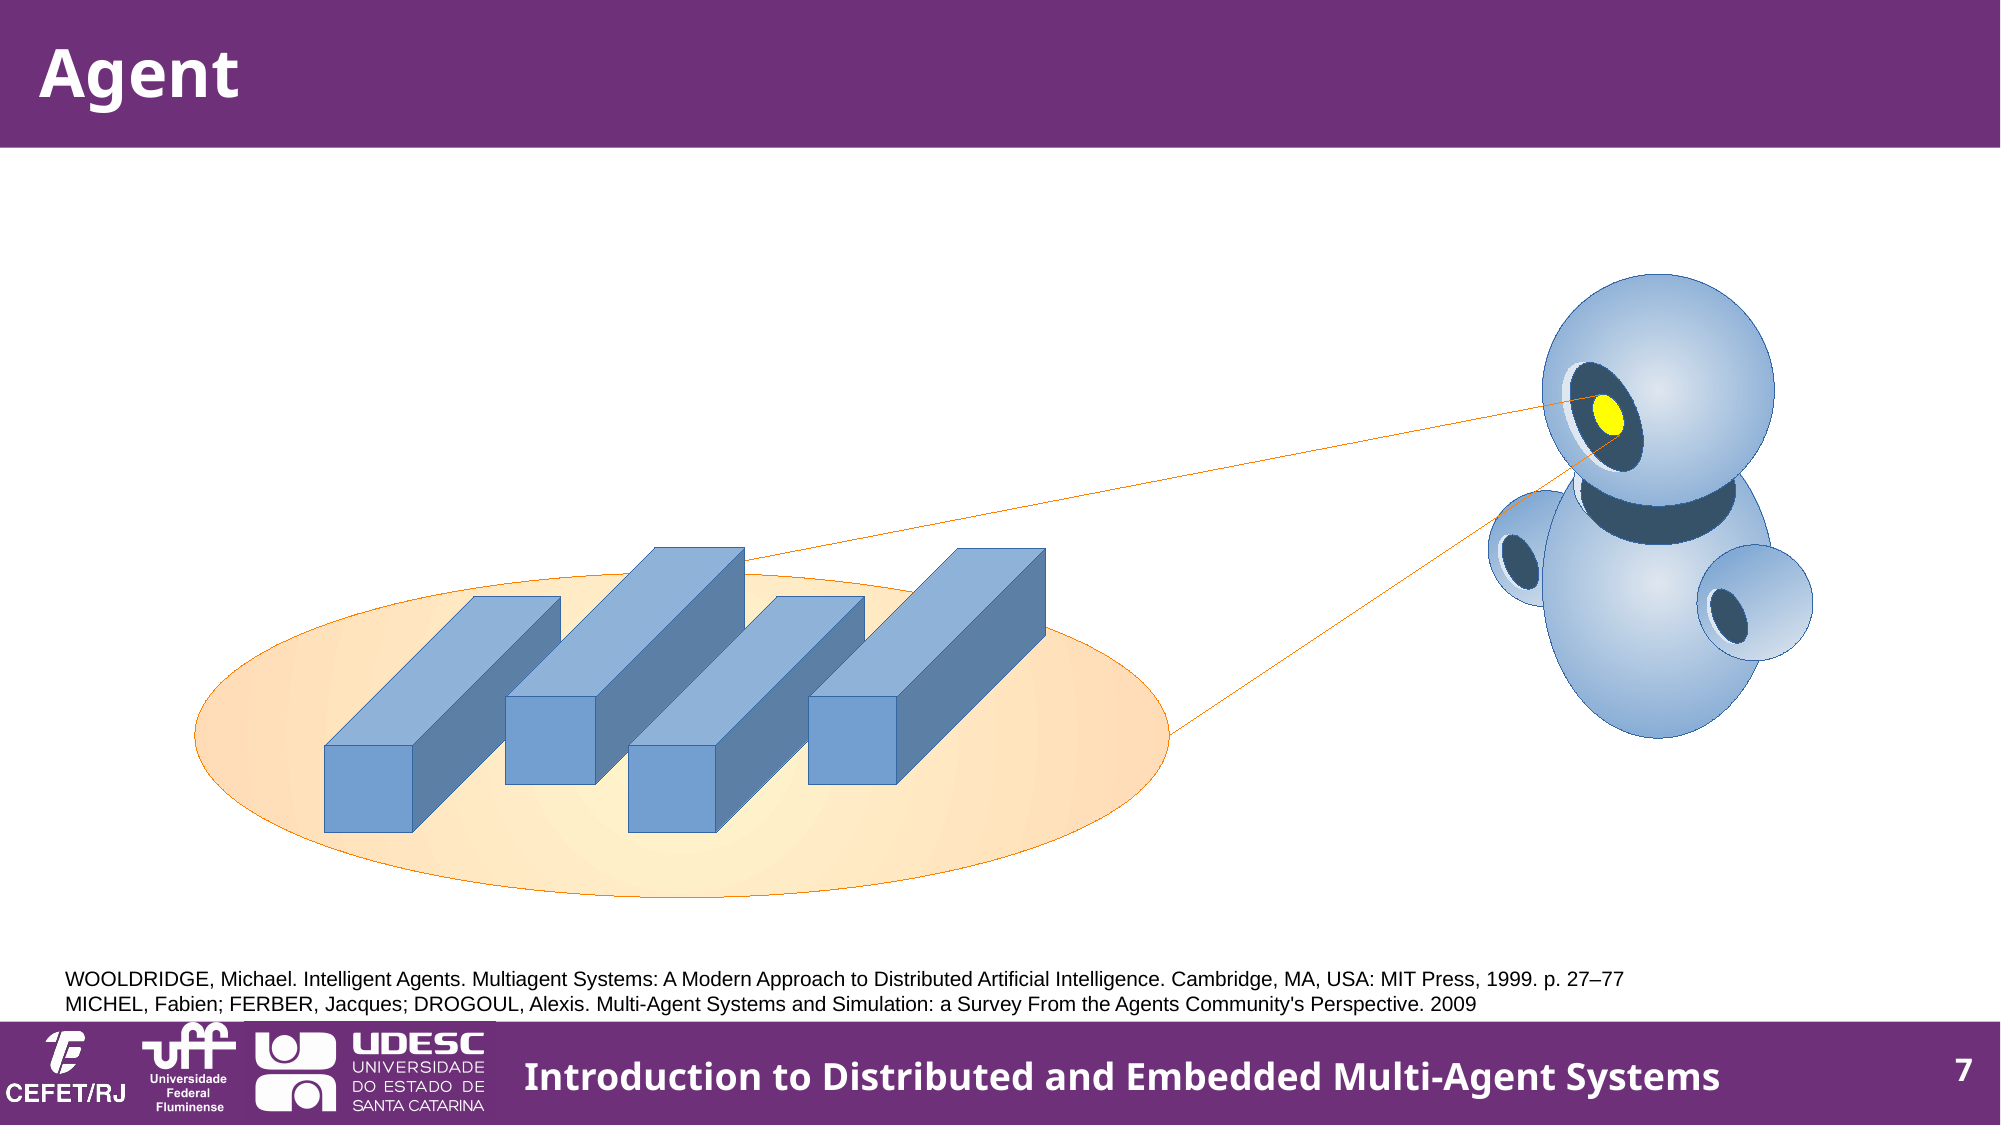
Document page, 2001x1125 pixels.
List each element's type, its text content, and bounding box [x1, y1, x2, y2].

text_box Agent [25, 23, 1999, 119]
picture [244, 1024, 496, 1123]
text_box WOOLDRIDGE, Michael. Intelligent Agents. Multiagent Systems: A Modern Approach to Distributed Artificial Intelligence. Cambridge, MA, USA: MIT Press, 1999. p. 27–77 MICHEL, Fabien; FERBER, Jacques; DROGOUL, Alexis. Multi-Agent Systems and Simulation: a Survey From the Agents Community's Perspective. 2009 [50, 958, 1969, 1024]
text_box [1488, 274, 1813, 739]
picture [6, 1009, 125, 1125]
text_box [194, 549, 1170, 898]
picture [141, 1024, 237, 1117]
